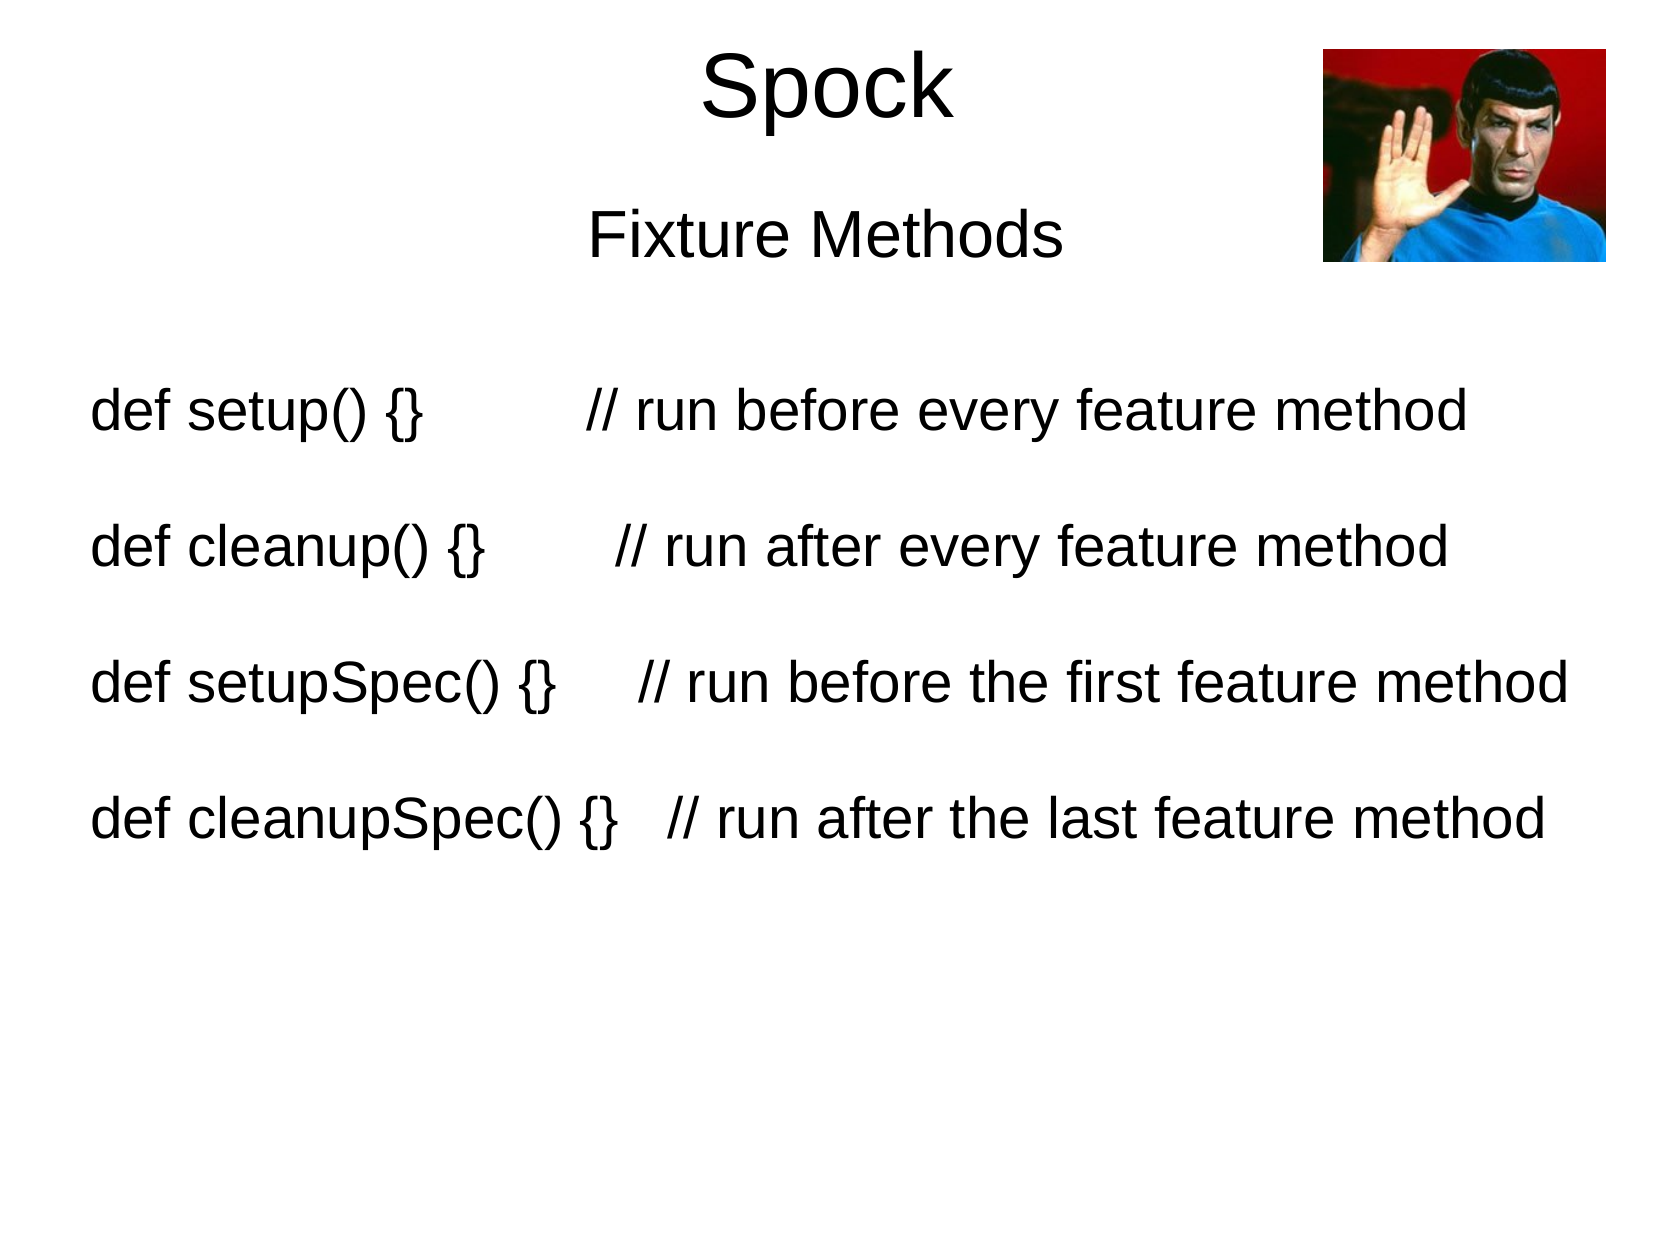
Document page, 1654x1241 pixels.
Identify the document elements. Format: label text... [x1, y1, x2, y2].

list def setup() {} // run before every feature method def cleanup() {} // run after every feature method def setupSpec() {} // run before the first feature method def cleanupSpec() {} // run after the last feature method [90, 378, 1612, 1009]
picture [1323, 49, 1606, 262]
title Spock Fixture Methods [82, 34, 1571, 272]
